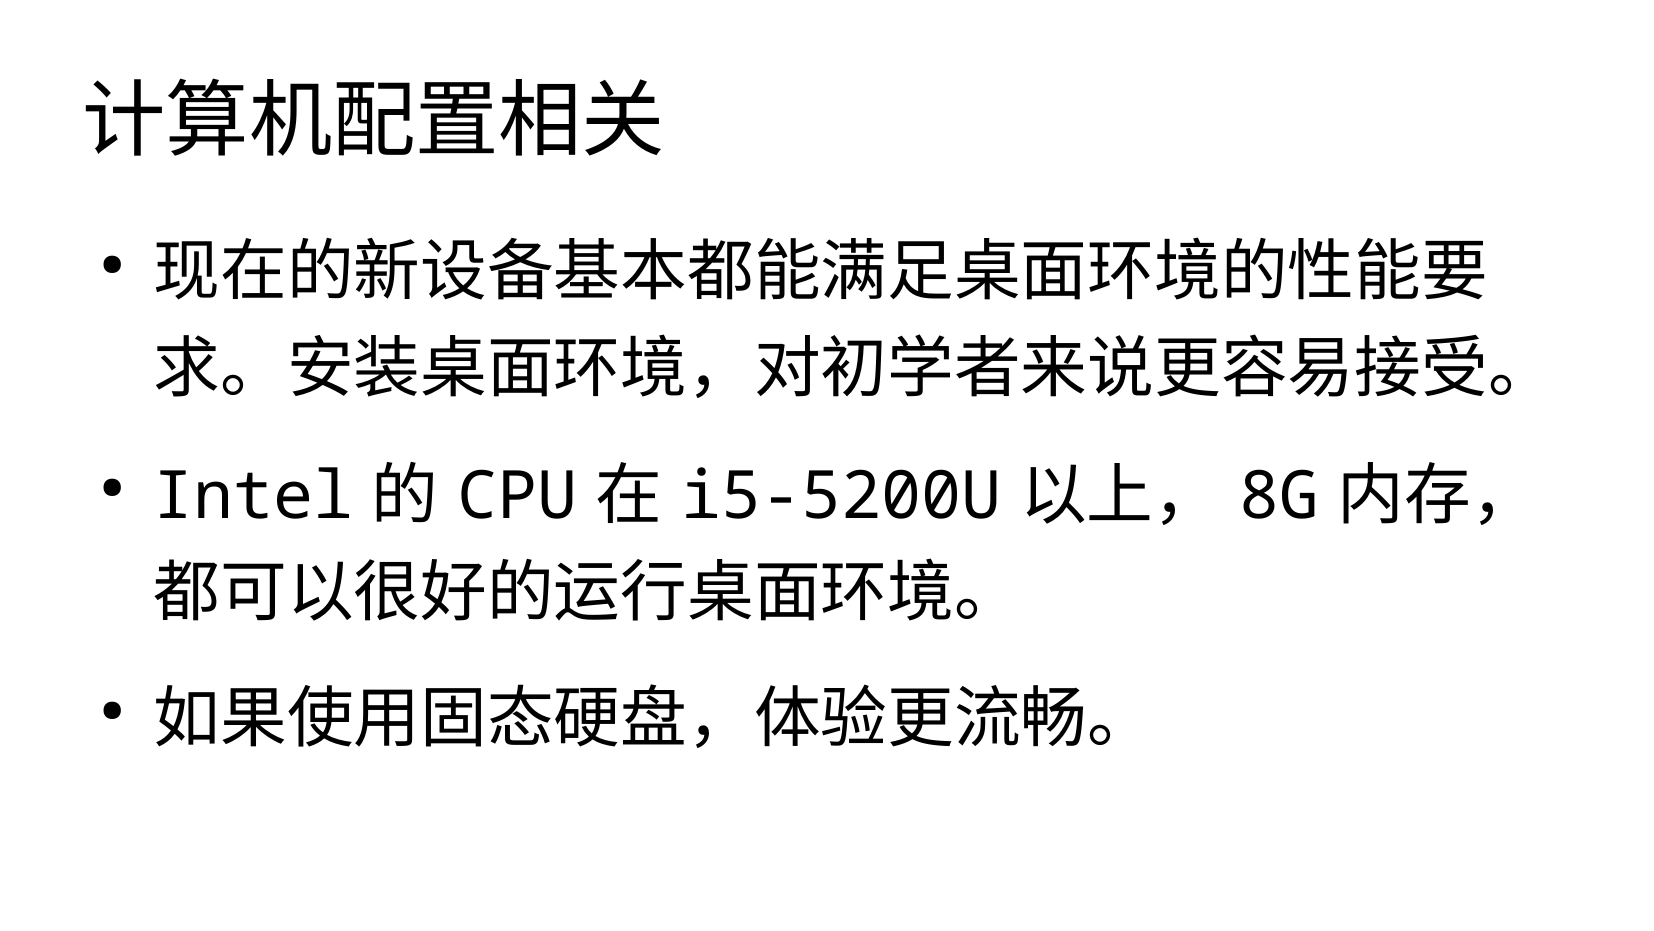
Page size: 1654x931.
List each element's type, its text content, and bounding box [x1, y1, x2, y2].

title 计算机配置相关 [82, 37, 1571, 189]
list 现在的新设备基本都能满足桌面环境的性能要求。安装桌面环境，对初学者来说更容易接受。 Intel的CPU在i5-5200U以上，8G内存，都可以很好的运行桌面环境。 如果使用固态硬盘，体验更流畅。 [82, 217, 1571, 827]
